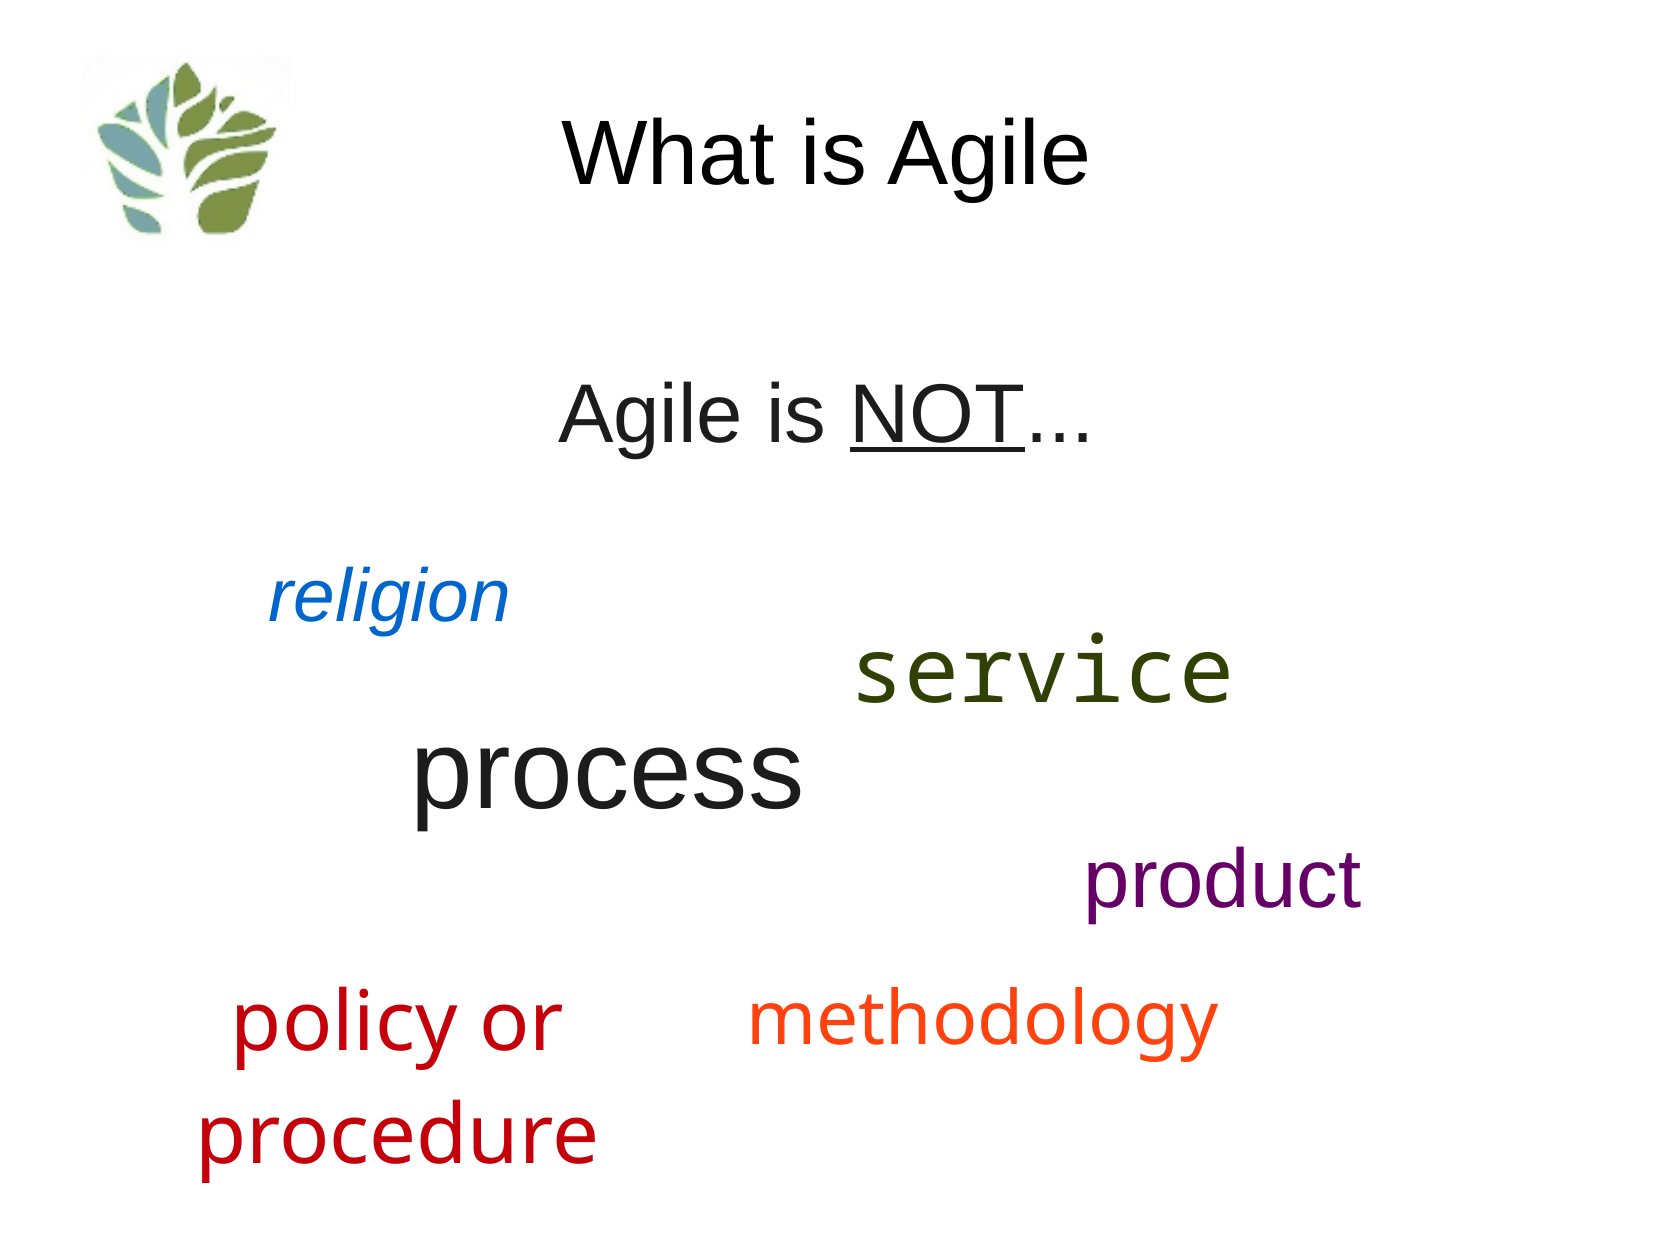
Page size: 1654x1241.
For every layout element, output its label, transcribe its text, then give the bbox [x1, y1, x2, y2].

text_box religion [225, 546, 556, 646]
picture [82, 49, 291, 258]
text_box Agile is NOT... [504, 360, 1150, 468]
text_box process [285, 699, 931, 841]
text_box service [720, 597, 1366, 720]
text_box product [900, 825, 1546, 933]
title What is Agile [291, 49, 1571, 257]
text_box methodology [660, 957, 1306, 1118]
text_box policy or procedure [165, 954, 631, 1156]
